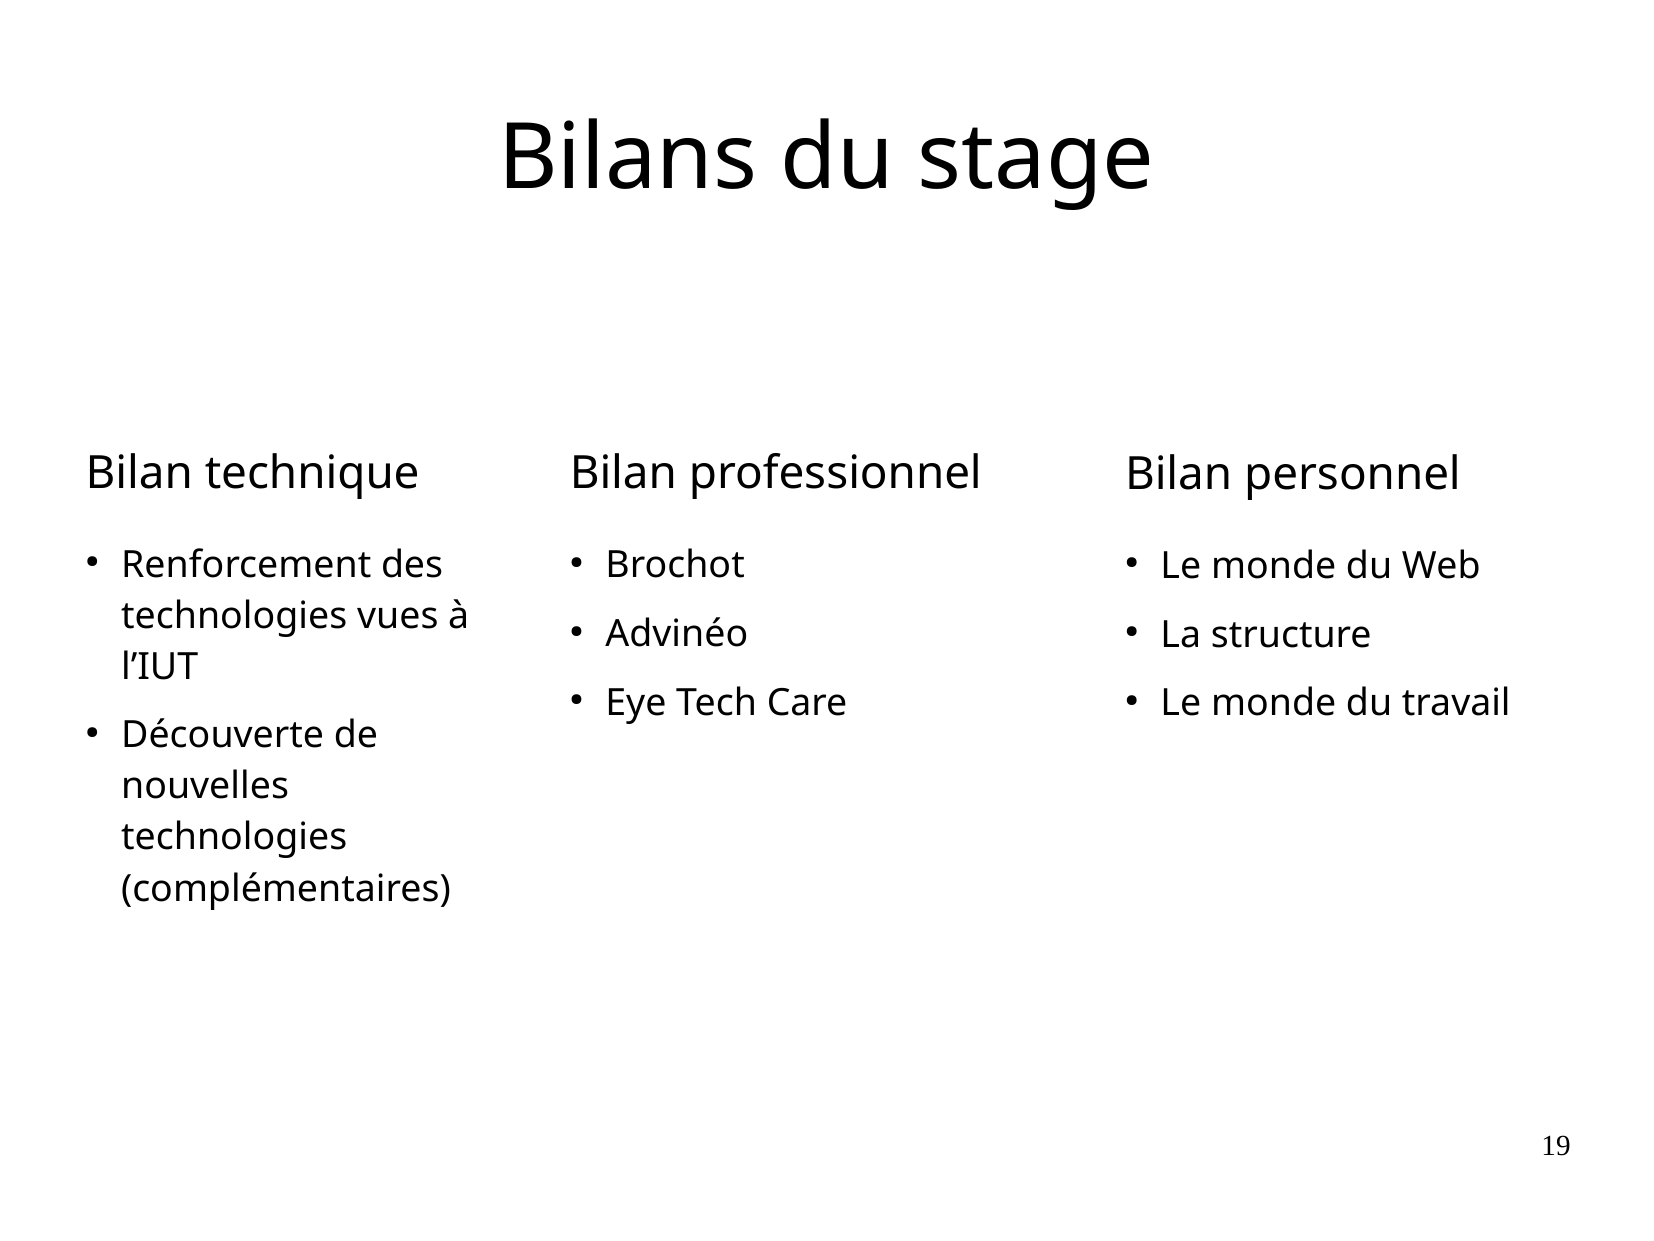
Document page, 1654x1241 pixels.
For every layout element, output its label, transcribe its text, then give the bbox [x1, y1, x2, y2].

text_box Bilan professionnel Brochot Advinéo Eye Tech Care [555, 432, 1016, 690]
title Bilans du stage [82, 49, 1571, 257]
text_box Bilan technique Renforcement des technologies vues à l’IUT Découverte de nouvelles technologies (complémentaires) [70, 431, 497, 809]
text_box Bilan personnel Le monde du Web La structure Le monde du travail [1110, 433, 1548, 678]
